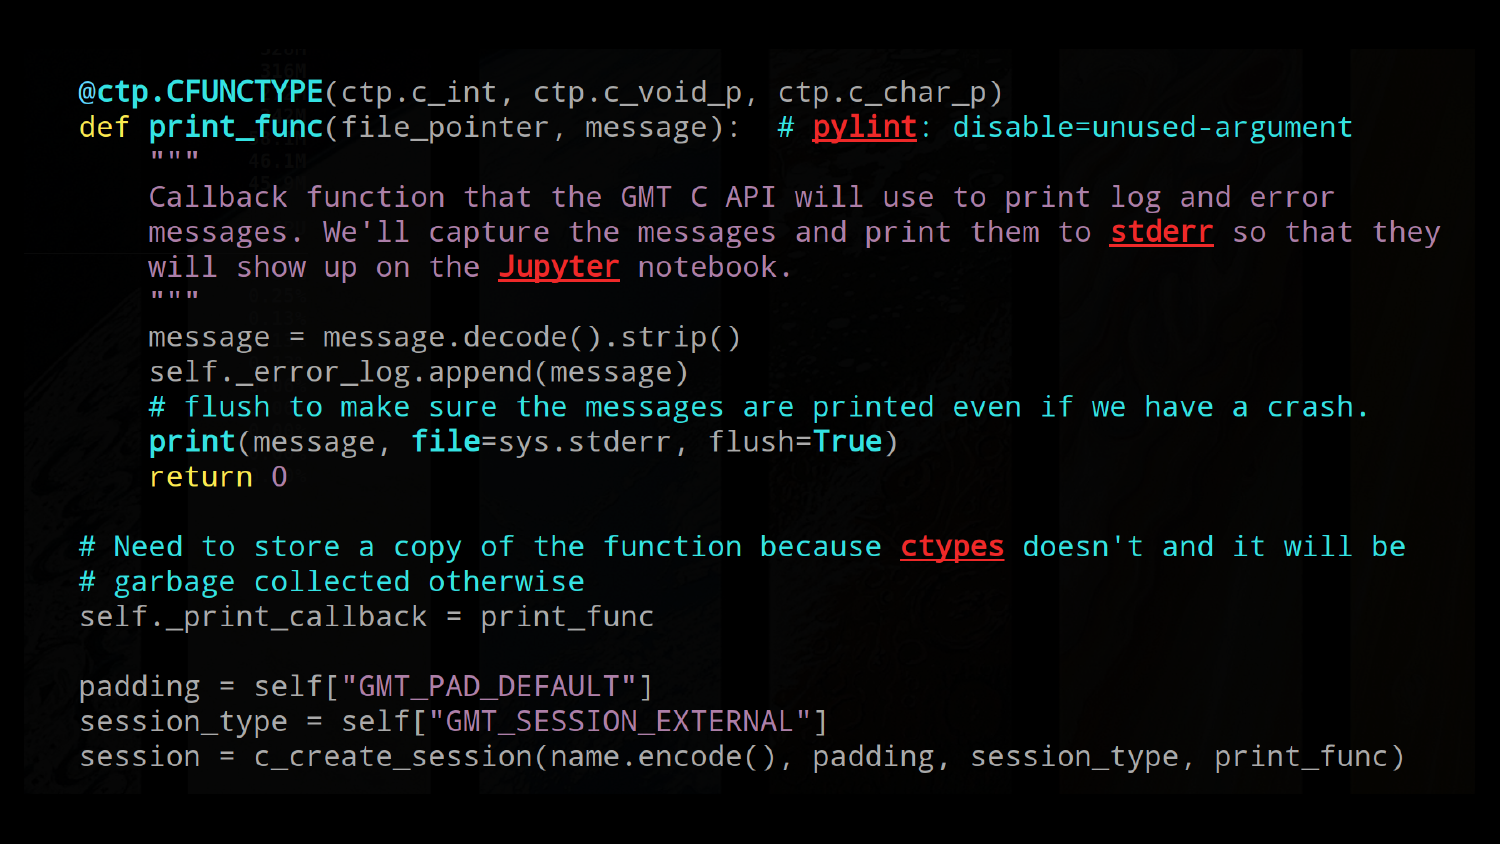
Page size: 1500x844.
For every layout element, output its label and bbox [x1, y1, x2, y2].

picture [24, 49, 1475, 794]
